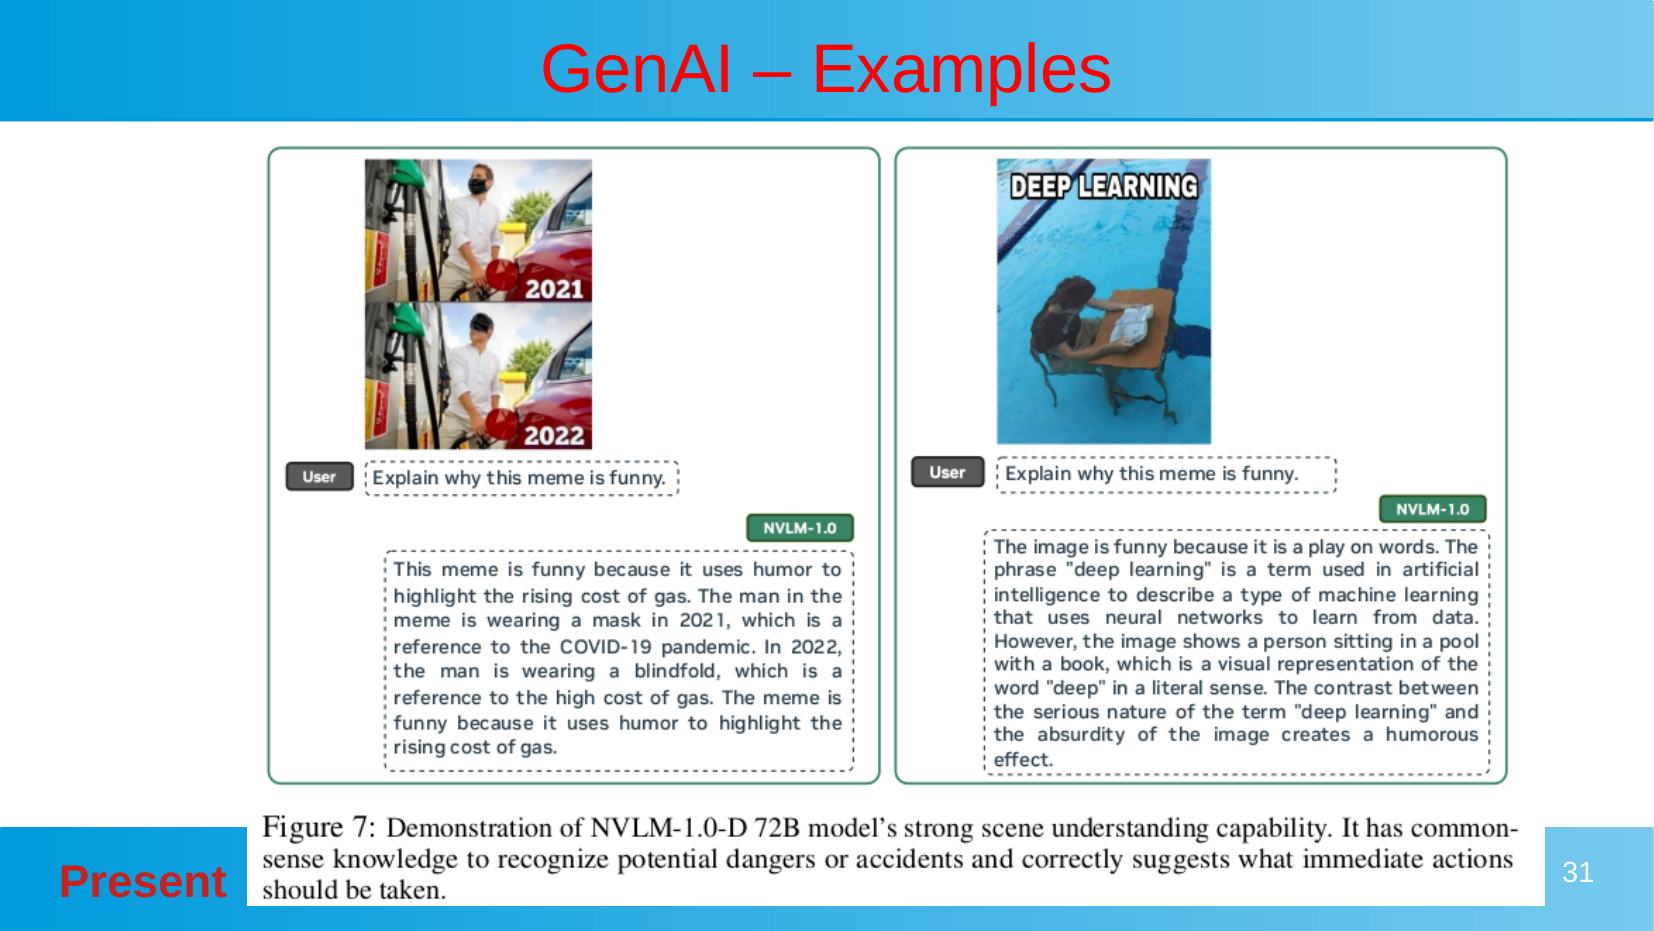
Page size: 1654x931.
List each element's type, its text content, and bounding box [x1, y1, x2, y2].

title GenAI – Examples [59, 29, 1595, 108]
picture [247, 125, 1545, 906]
